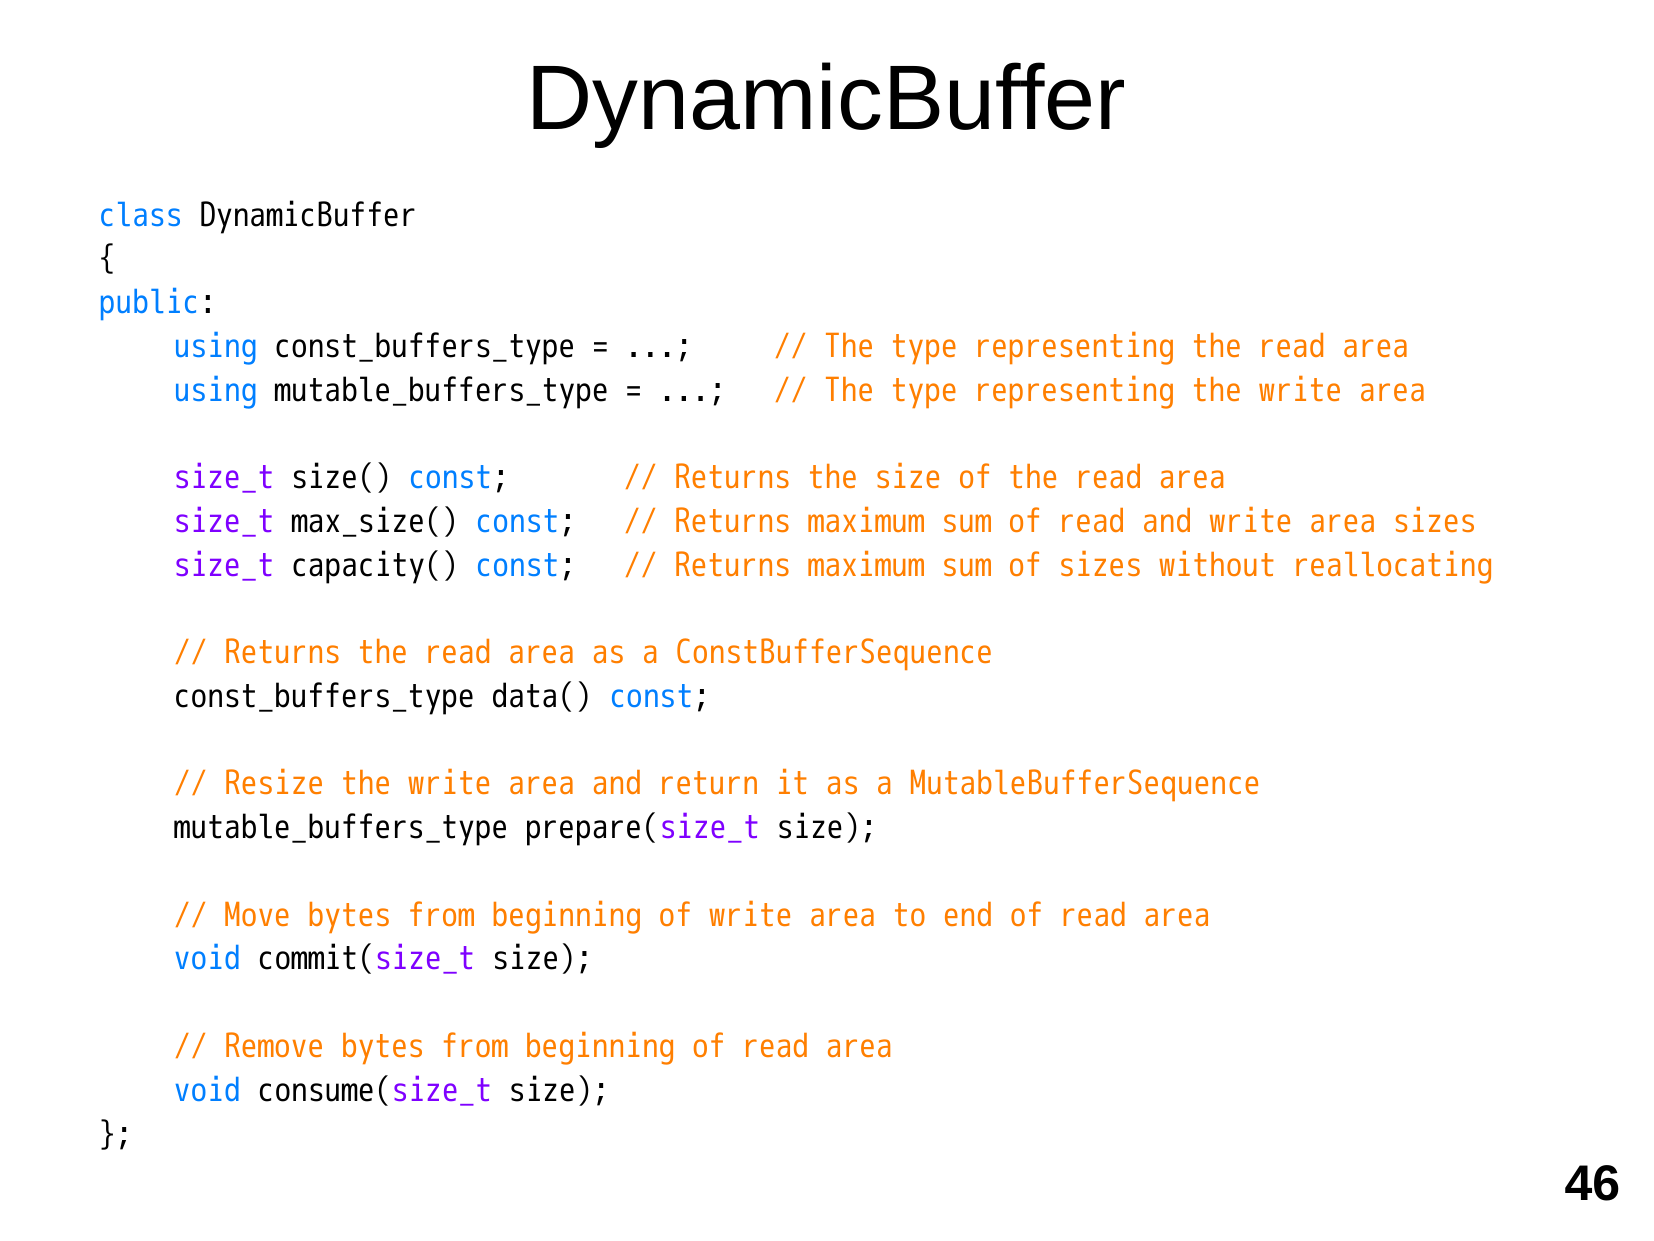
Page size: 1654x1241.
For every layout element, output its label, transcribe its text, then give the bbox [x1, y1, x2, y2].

text_box class DynamicBuffer { public: using const_buffers_type = ...; // The type representing the read area using mutable_buffers_type = ...; // The type representing the write area size_t size() const; // Returns the size of the read area size_t max_size() const; // Returns maximum sum of read and write area sizes size_t capacity() const; // Returns maximum sum of sizes without reallocating // Returns the read area as a ConstBufferSequence const_buffers_type data() const; // Resize the write area and return it as a MutableBufferSequence mutable_buffers_type prepare(size_t size); // Move bytes from beginning of write area to end of read area void commit(size_t size); // Remove bytes from beginning of read area void consume(size_t size); }; [84, 190, 1570, 1149]
title DynamicBuffer [82, 15, 1571, 181]
